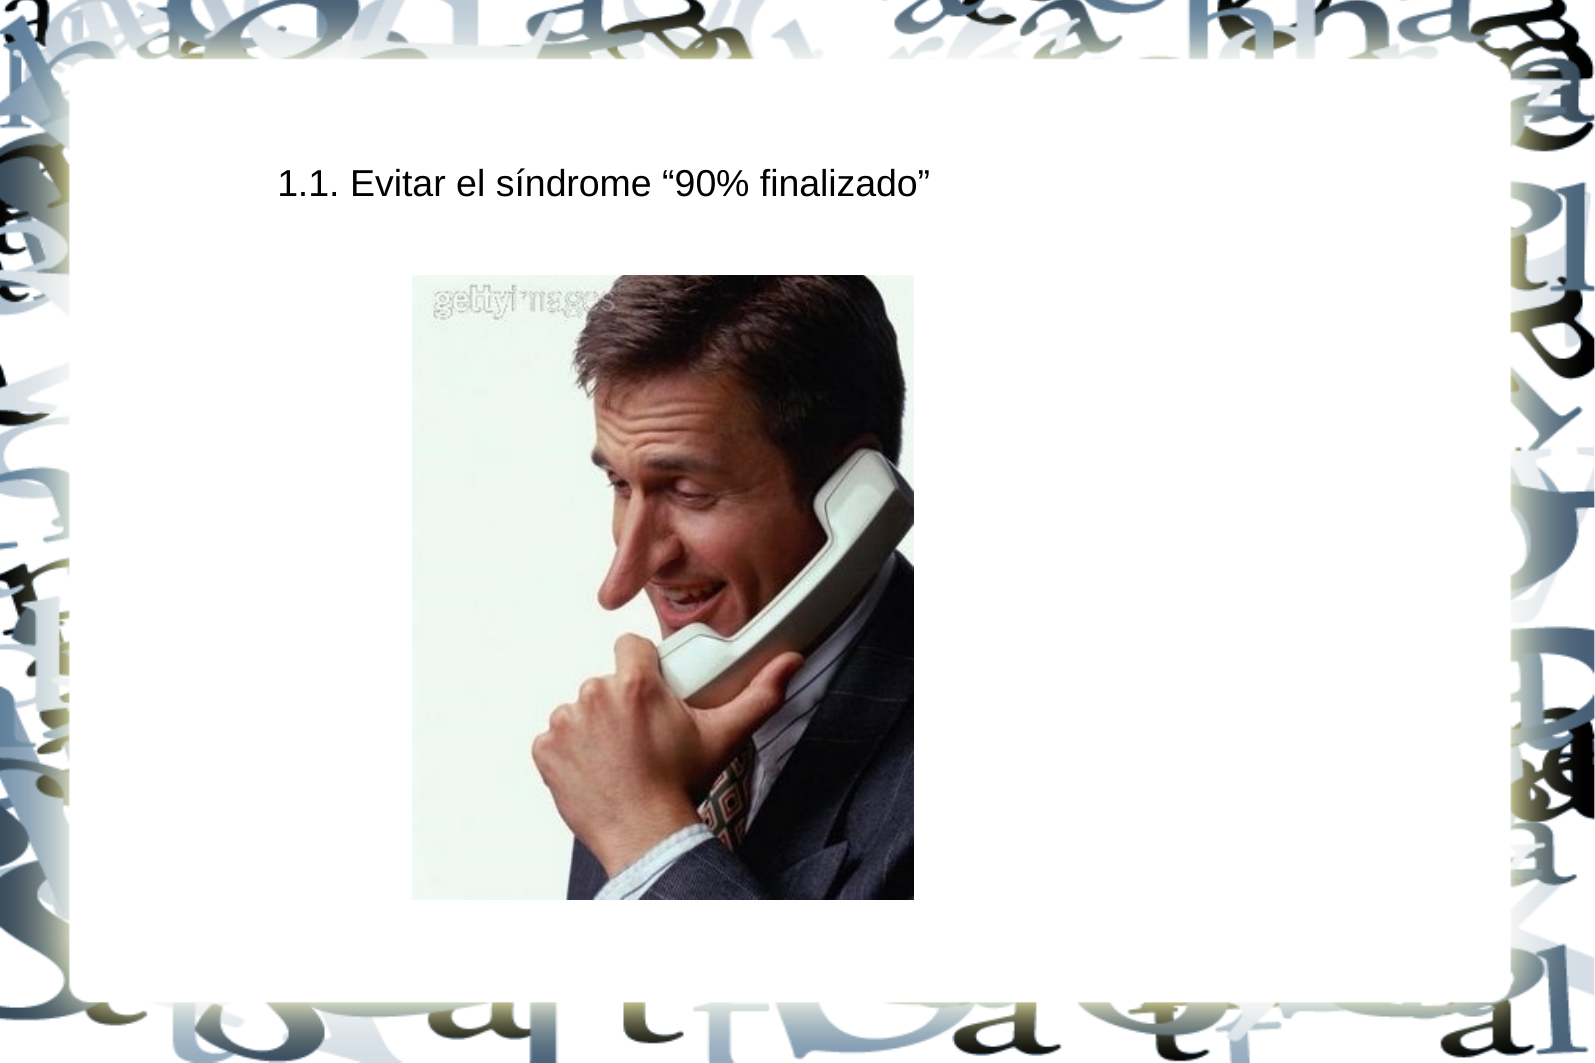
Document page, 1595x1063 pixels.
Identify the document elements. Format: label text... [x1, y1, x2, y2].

text_box 1.1. Evitar el síndrome “90% finalizado” [262, 154, 1388, 217]
picture [0, 0, 1595, 1063]
